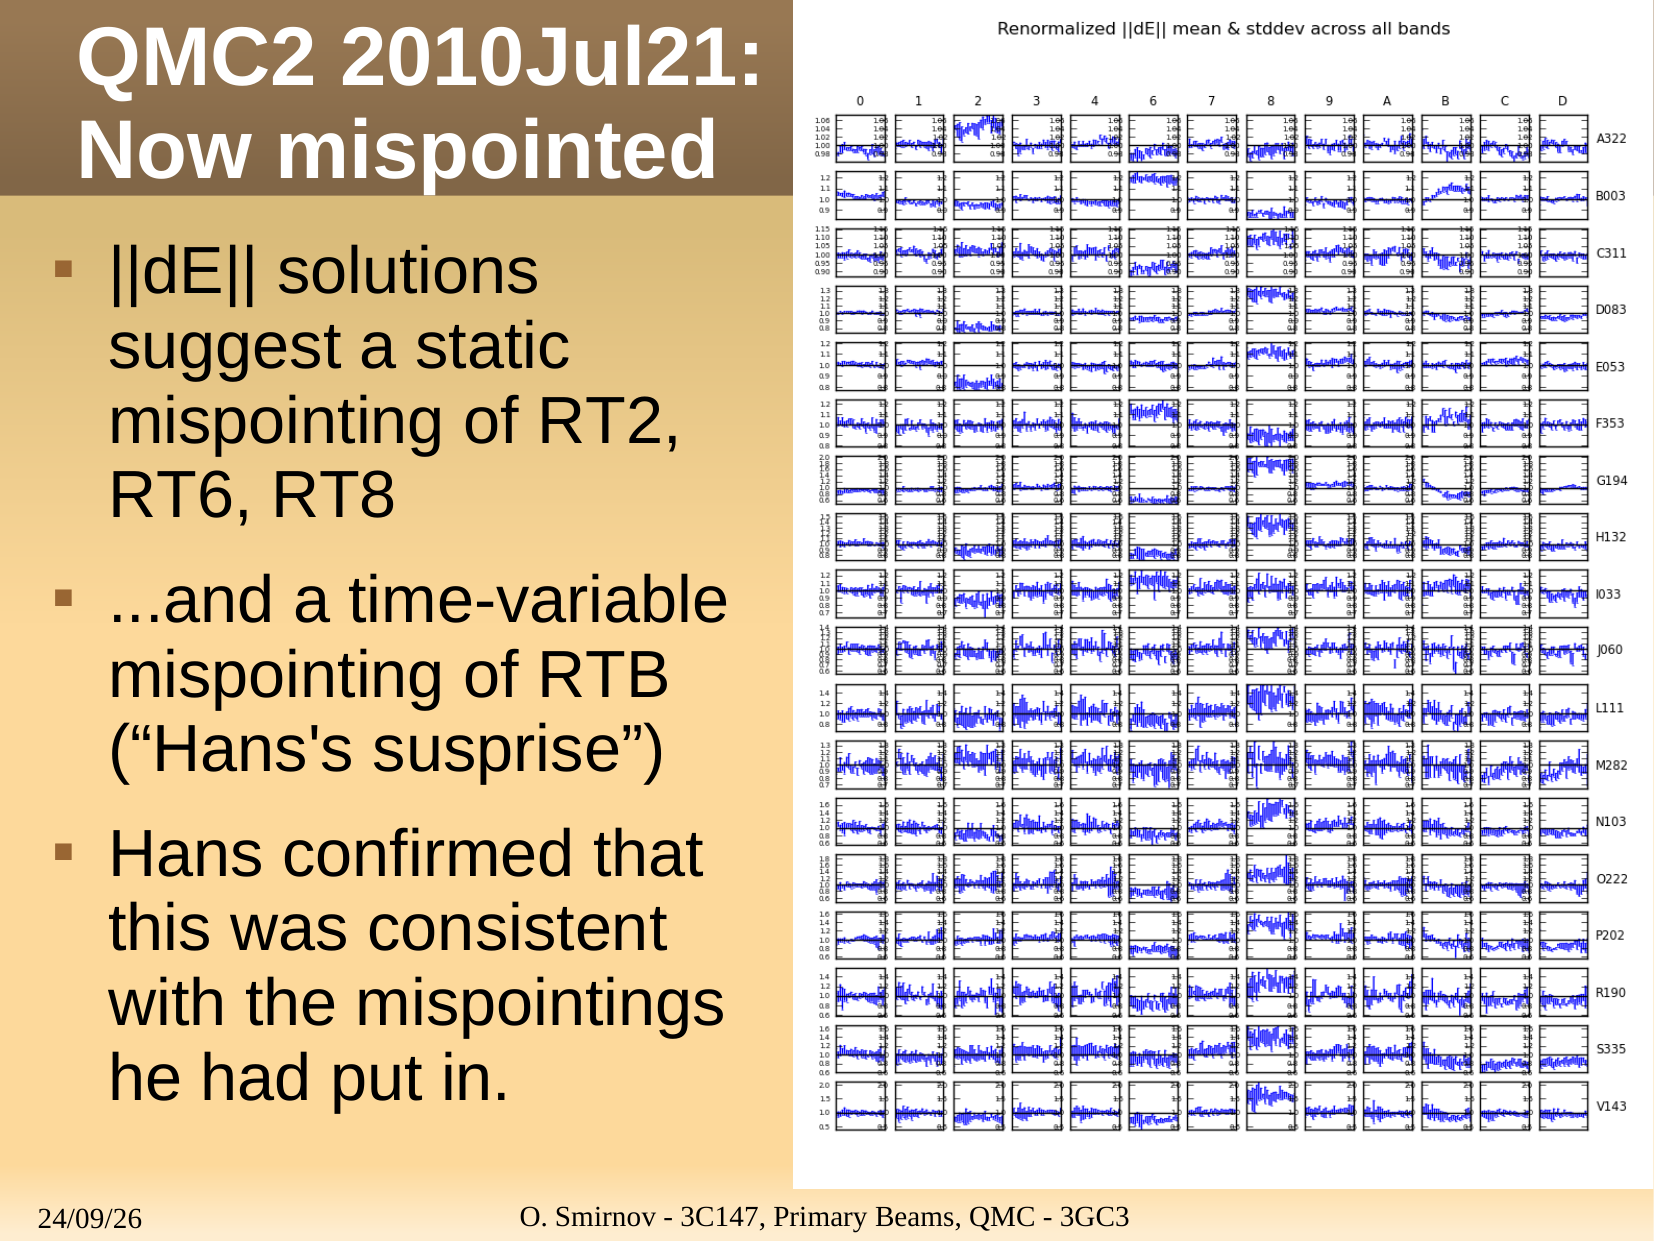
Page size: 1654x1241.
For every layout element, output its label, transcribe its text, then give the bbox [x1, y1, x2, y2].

title QMC2 2010Jul21: Now mispointed [76, 7, 793, 200]
picture [0, 0, 1654, 1241]
list ||dE|| solutions suggest a static mispointing of RT2, RT6, RT8 ...and a time-variable mispointing of RTB (“Hans's susprise”) Hans confirmed that this was consistent with the mispointings he had put in. [37, 233, 788, 1201]
